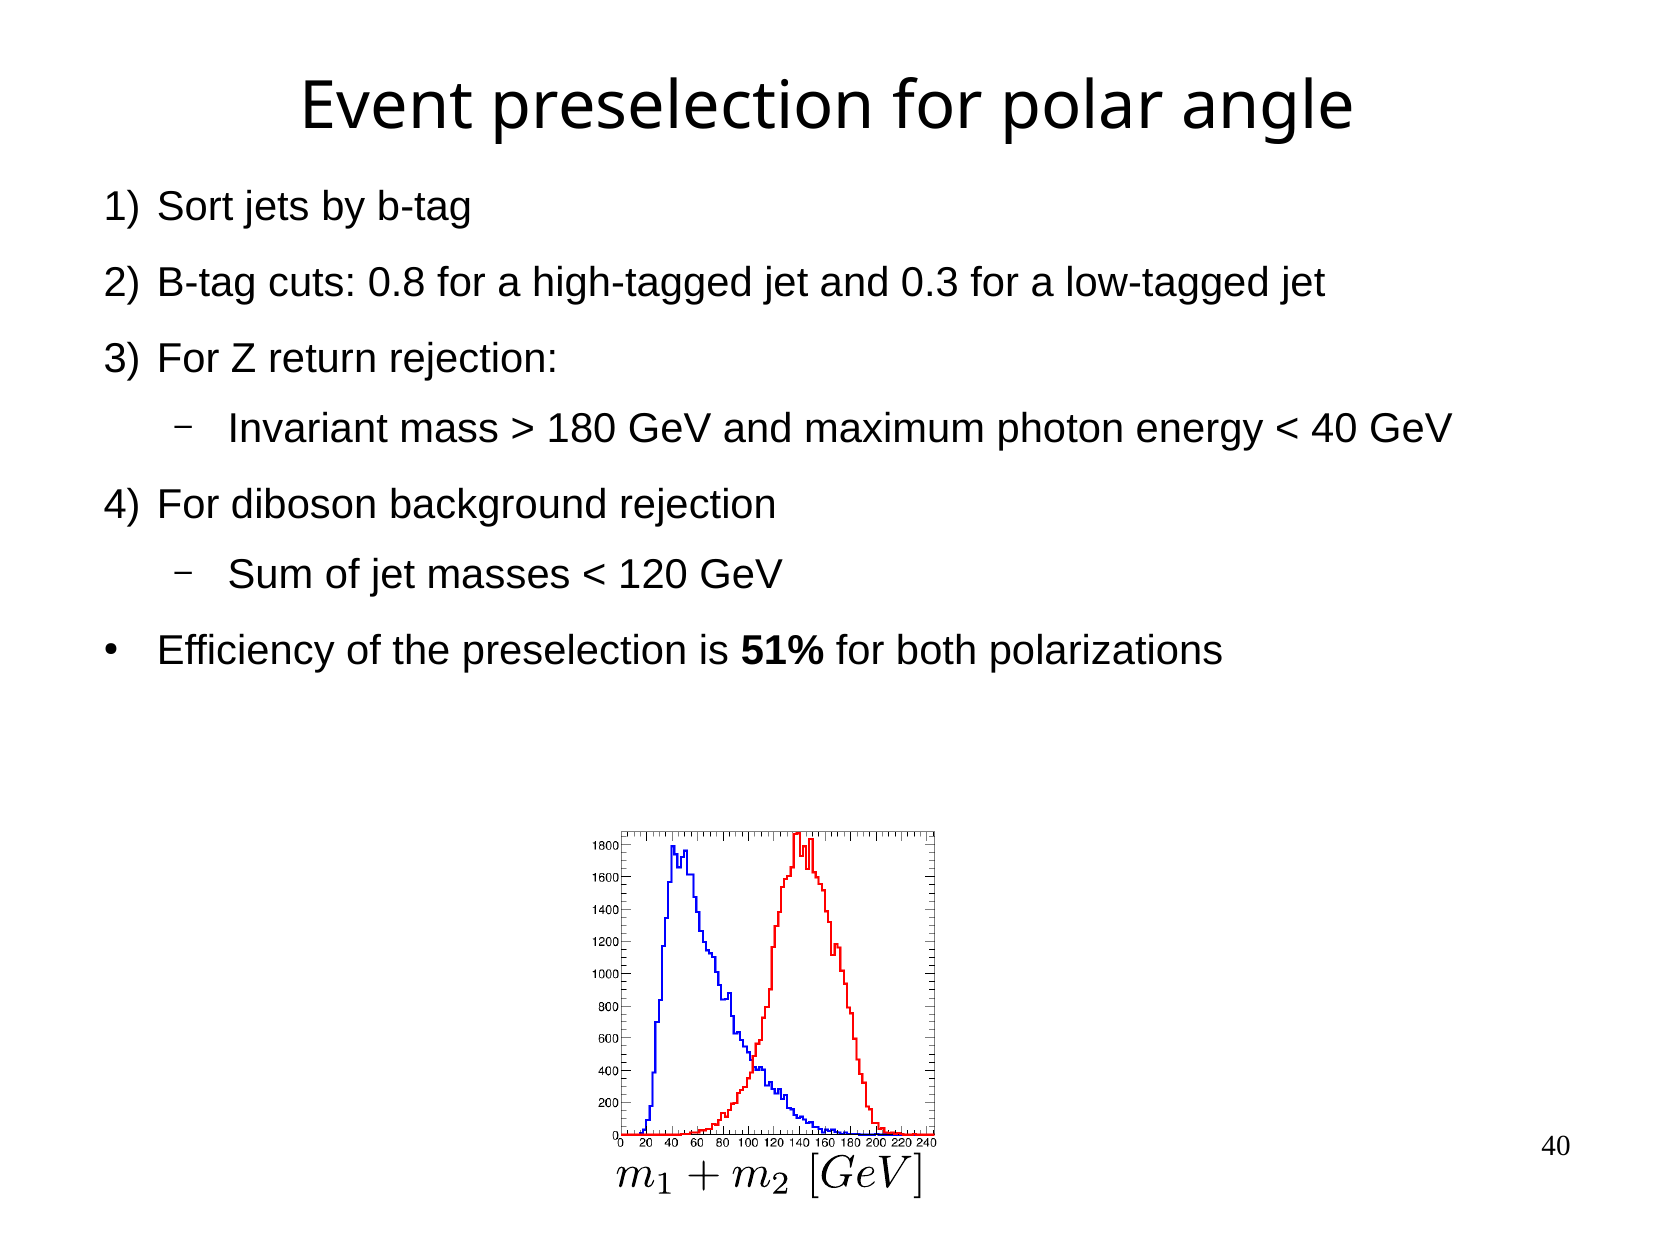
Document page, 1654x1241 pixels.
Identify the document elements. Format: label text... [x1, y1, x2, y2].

text_box [615, 1152, 926, 1199]
list Sort jets by b-tag B-tag cuts: 0.8 for a high-tagged jet and 0.3 for a low-tagged jet For Z return rejection: Invariant mass > 180 GeV and maximum photon energy < 40 GeV For diboson background rejection Sum of jet masses < 120 GeV Efficiency of the preselection is 51% for both polarizations [85, 182, 1531, 1171]
title Event preselection for polar angle [85, 52, 1571, 153]
picture [586, 826, 945, 1156]
